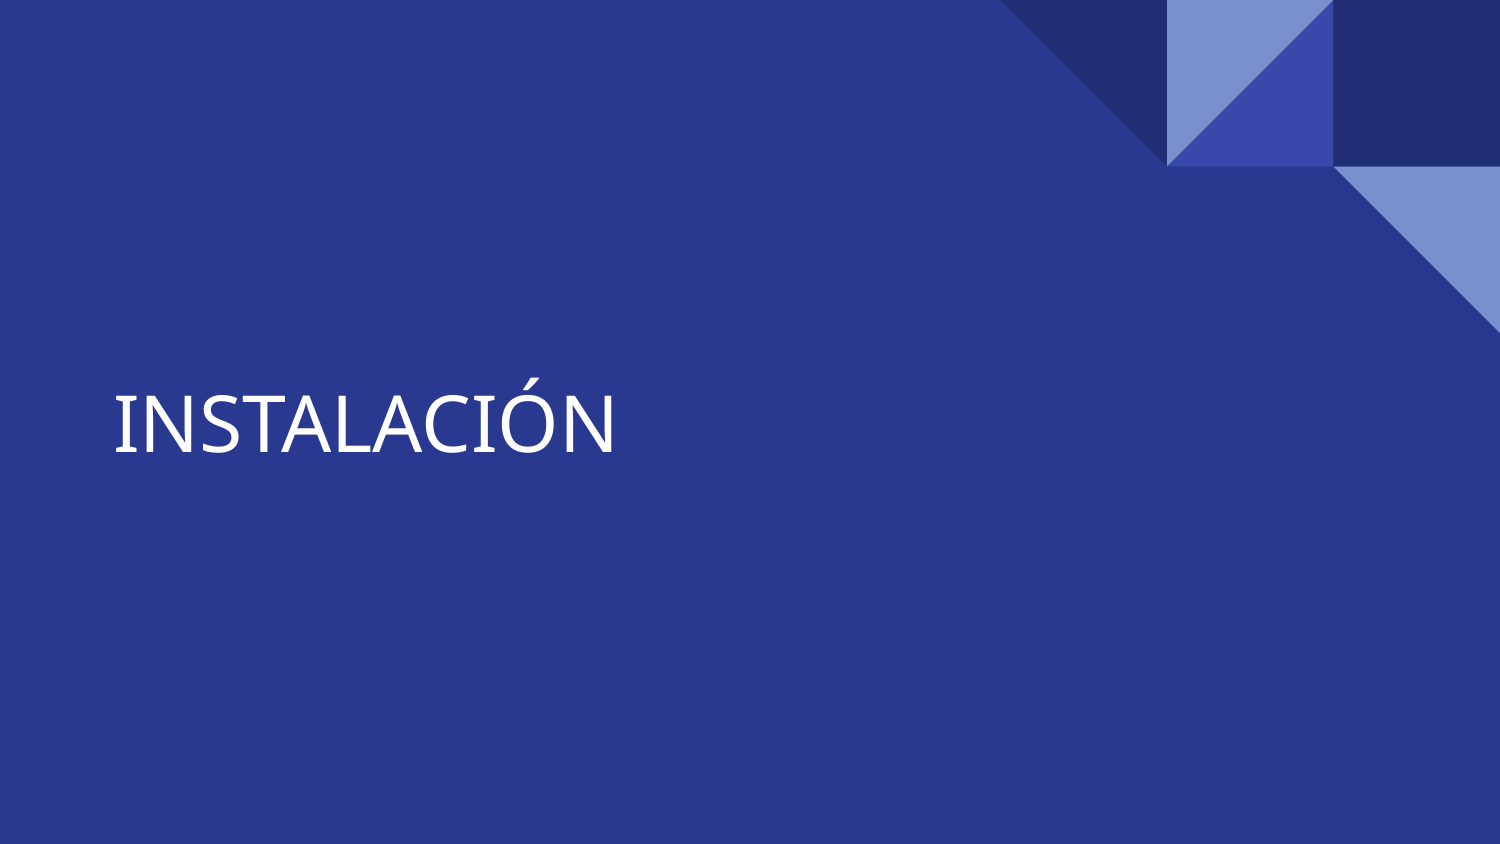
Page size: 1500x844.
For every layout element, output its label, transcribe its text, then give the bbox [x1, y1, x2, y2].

title INSTALACIÓN [98, 353, 1447, 491]
